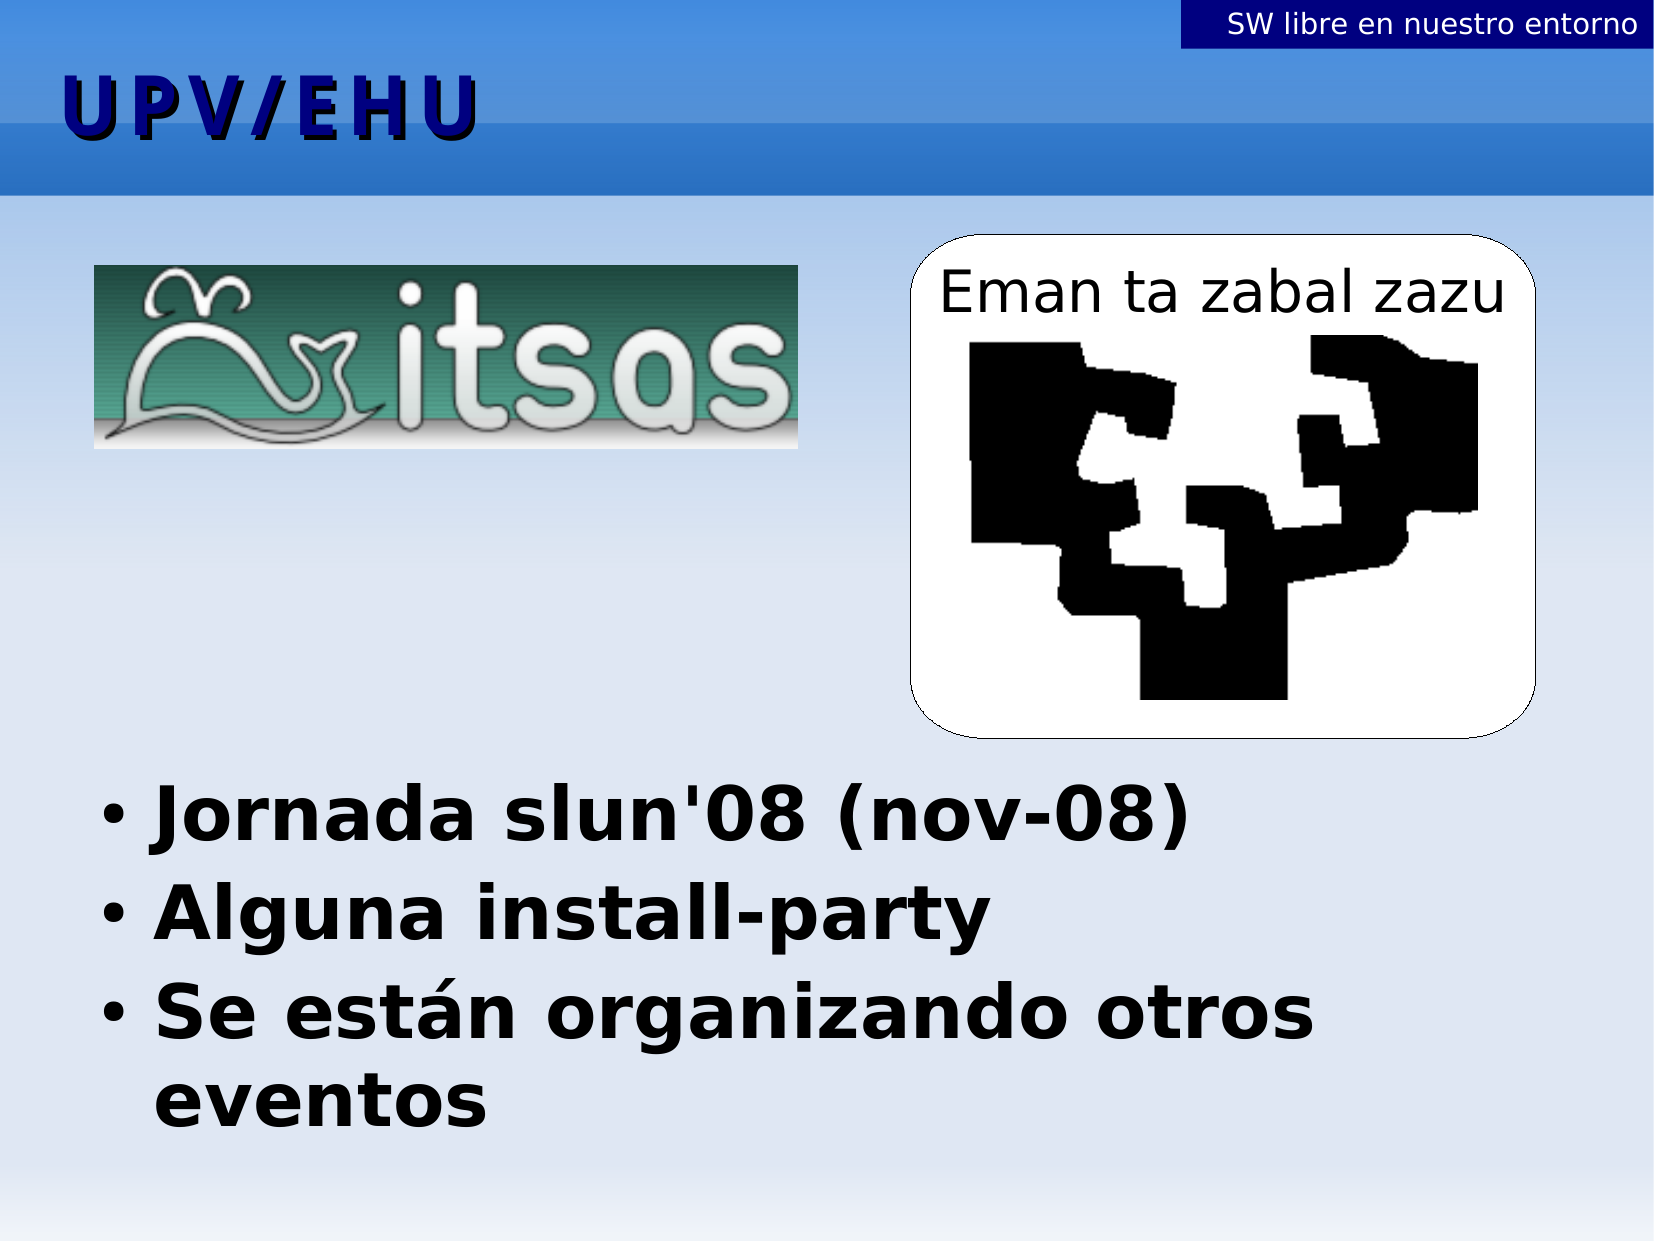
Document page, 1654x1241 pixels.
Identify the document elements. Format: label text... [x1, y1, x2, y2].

picture [0, 0, 1654, 1241]
list Jornada slun'08 (nov-08) Alguna install-party Se están organizando otros eventos [82, 236, 1565, 1145]
title UPV/EHU [59, 29, 1654, 178]
text_box SW libre en nuestro entorno [1181, 0, 1654, 48]
